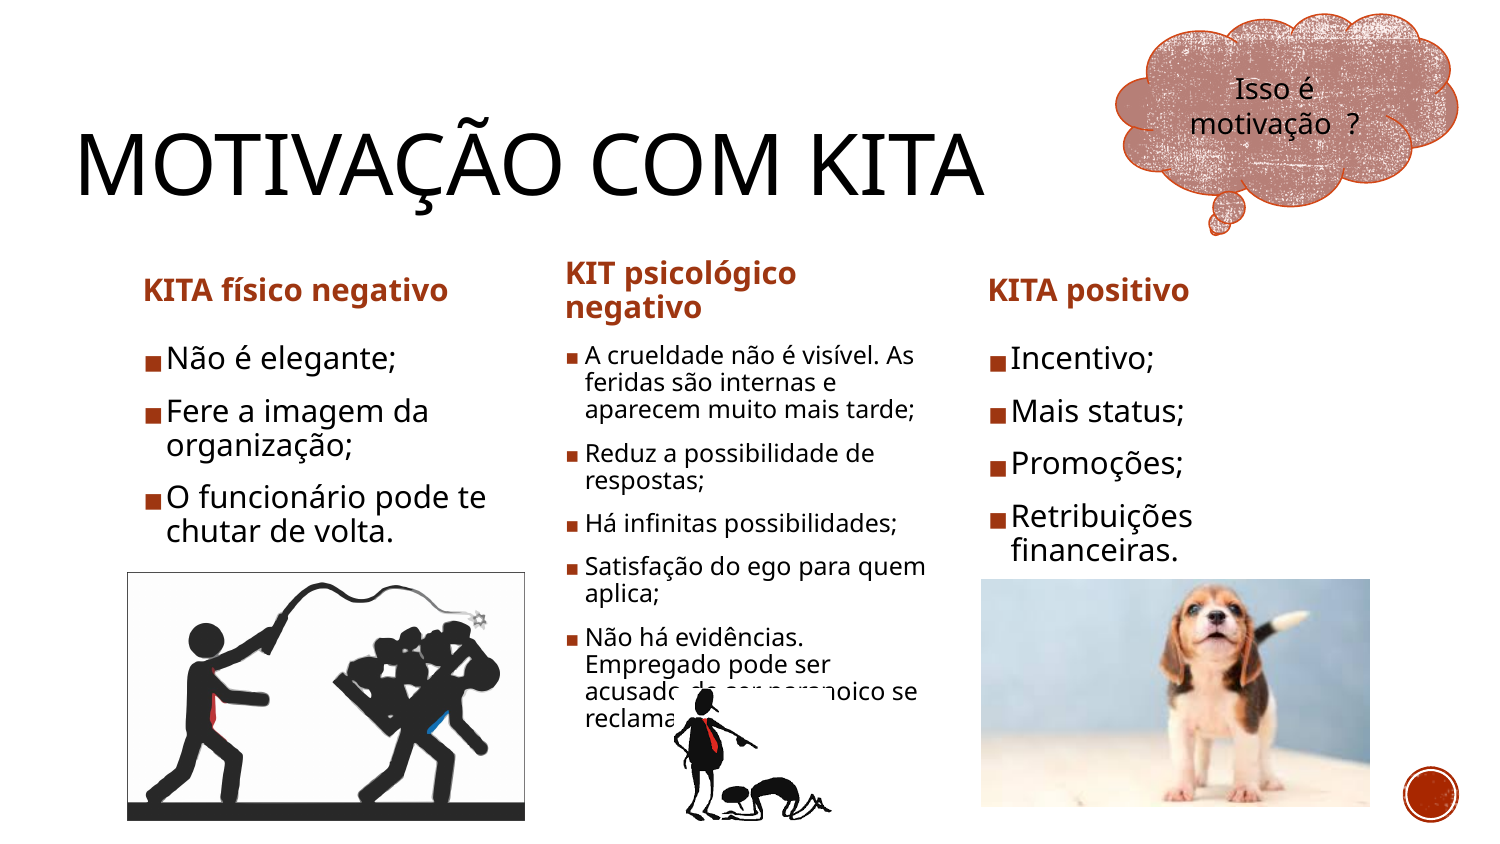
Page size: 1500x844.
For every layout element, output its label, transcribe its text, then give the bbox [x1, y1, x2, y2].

list KIT psicológico negativo [553, 251, 947, 331]
picture [674, 688, 832, 821]
picture [1402, 766, 1460, 823]
title MOTIVAÇÃO COM KITA [62, 68, 1300, 267]
list Não é elegante; Fere a imagem da organização; O funcionário pode te chutar de volta. [131, 337, 525, 572]
list KITA positivo [976, 251, 1370, 331]
list Incentivo; Mais status; Promoções; Retribuições financeiras. [976, 337, 1370, 743]
text_box Isso é motivação ? [1115, 14, 1458, 236]
list A crueldade não é visível. As feridas são internas e aparecem muito mais tarde; Reduz a possibilidade de respostas; Há infinitas possibilidades; Satisfação do ego para quem aplica; Não há evidências. Empregado pode ser acusado de ser paranoico se reclamar. [553, 337, 947, 743]
picture [127, 572, 525, 821]
picture [981, 579, 1370, 807]
list KITA físico negativo [131, 251, 525, 331]
